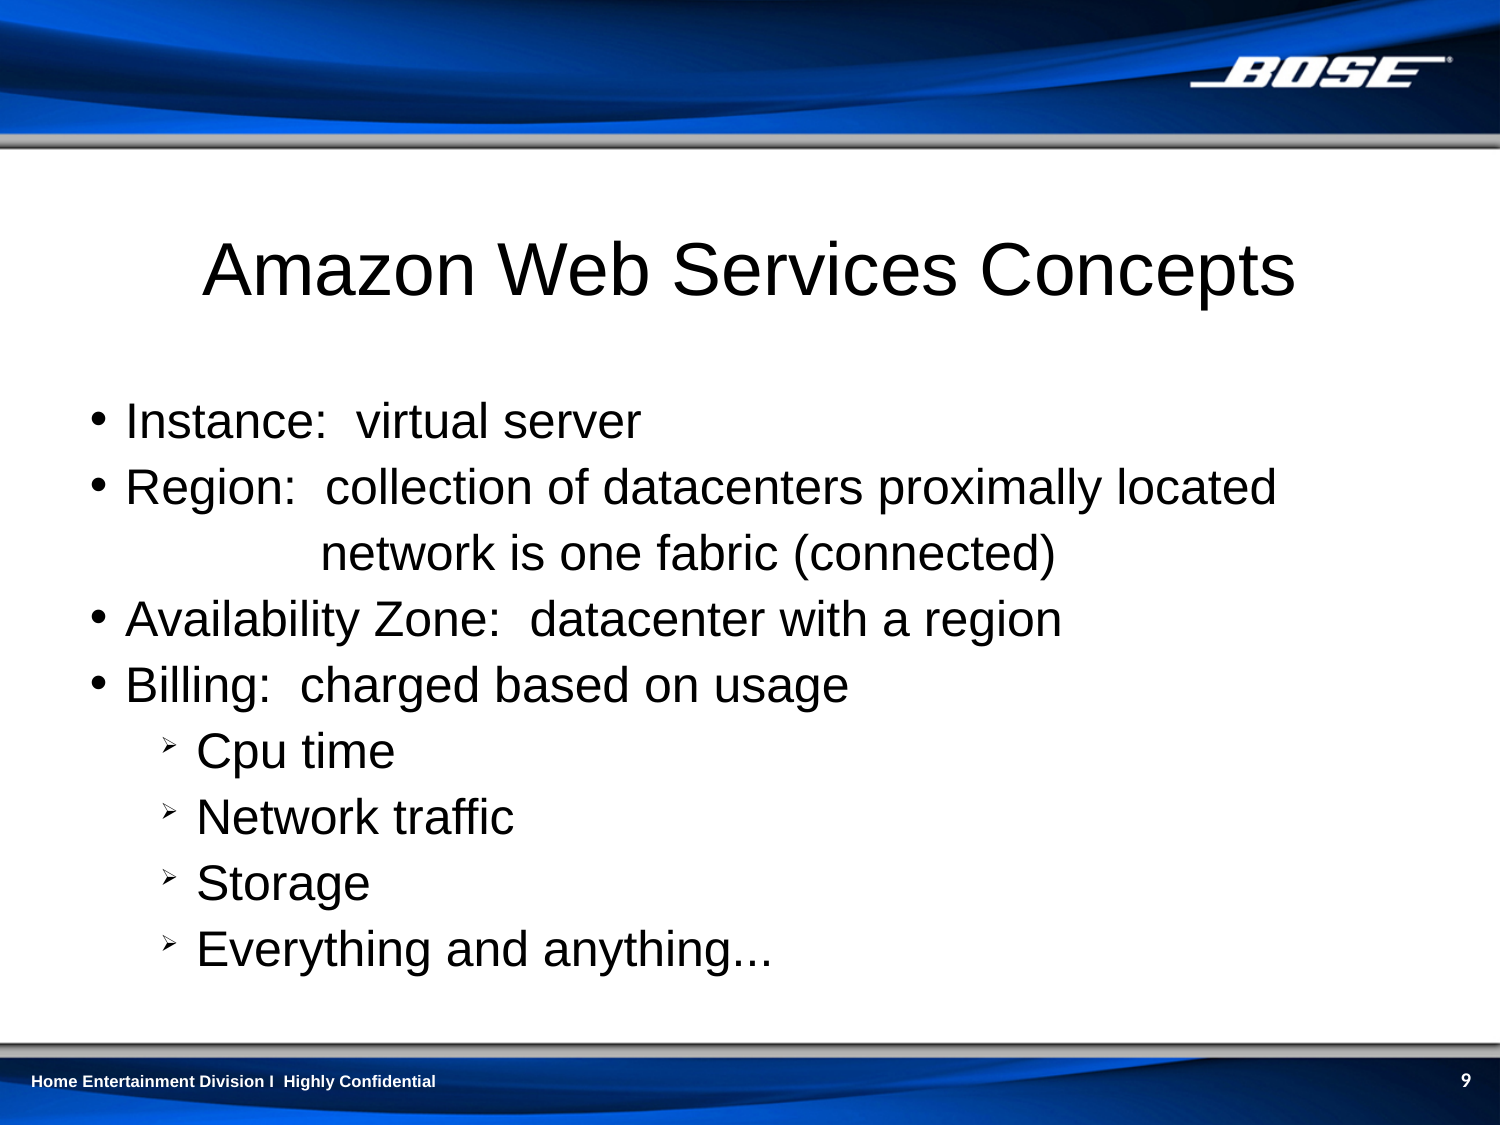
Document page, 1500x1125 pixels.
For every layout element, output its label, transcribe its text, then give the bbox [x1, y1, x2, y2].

picture [0, 0, 1500, 1125]
text_box Instance: virtual server Region: collection of datacenters proximally located network is one fabric (connected) Availability Zone: datacenter with a region Billing: charged based on usage Cpu time Network traffic Storage Everything and anything... [74, 375, 1425, 1003]
text_box Amazon Web Services Concepts [74, 185, 1425, 345]
